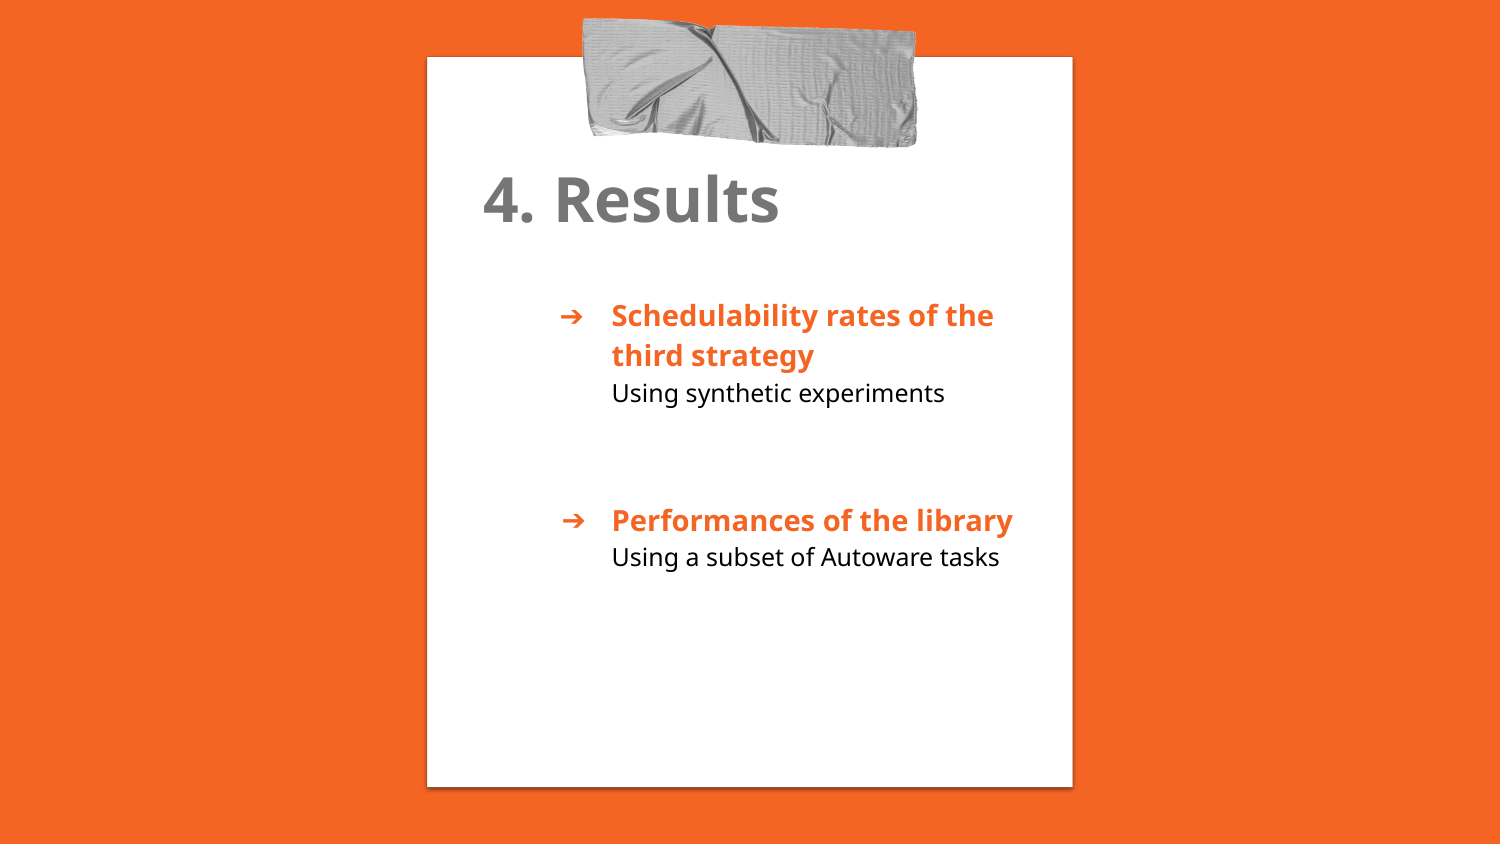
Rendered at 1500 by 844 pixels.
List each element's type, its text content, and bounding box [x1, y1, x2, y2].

text_box 4. Results [468, 124, 1032, 250]
picture [401, 16, 1099, 817]
list Schedulability rates of the third strategy Using synthetic experiments Performances of the library Using a subset of Autoware tasks [521, 214, 1085, 760]
